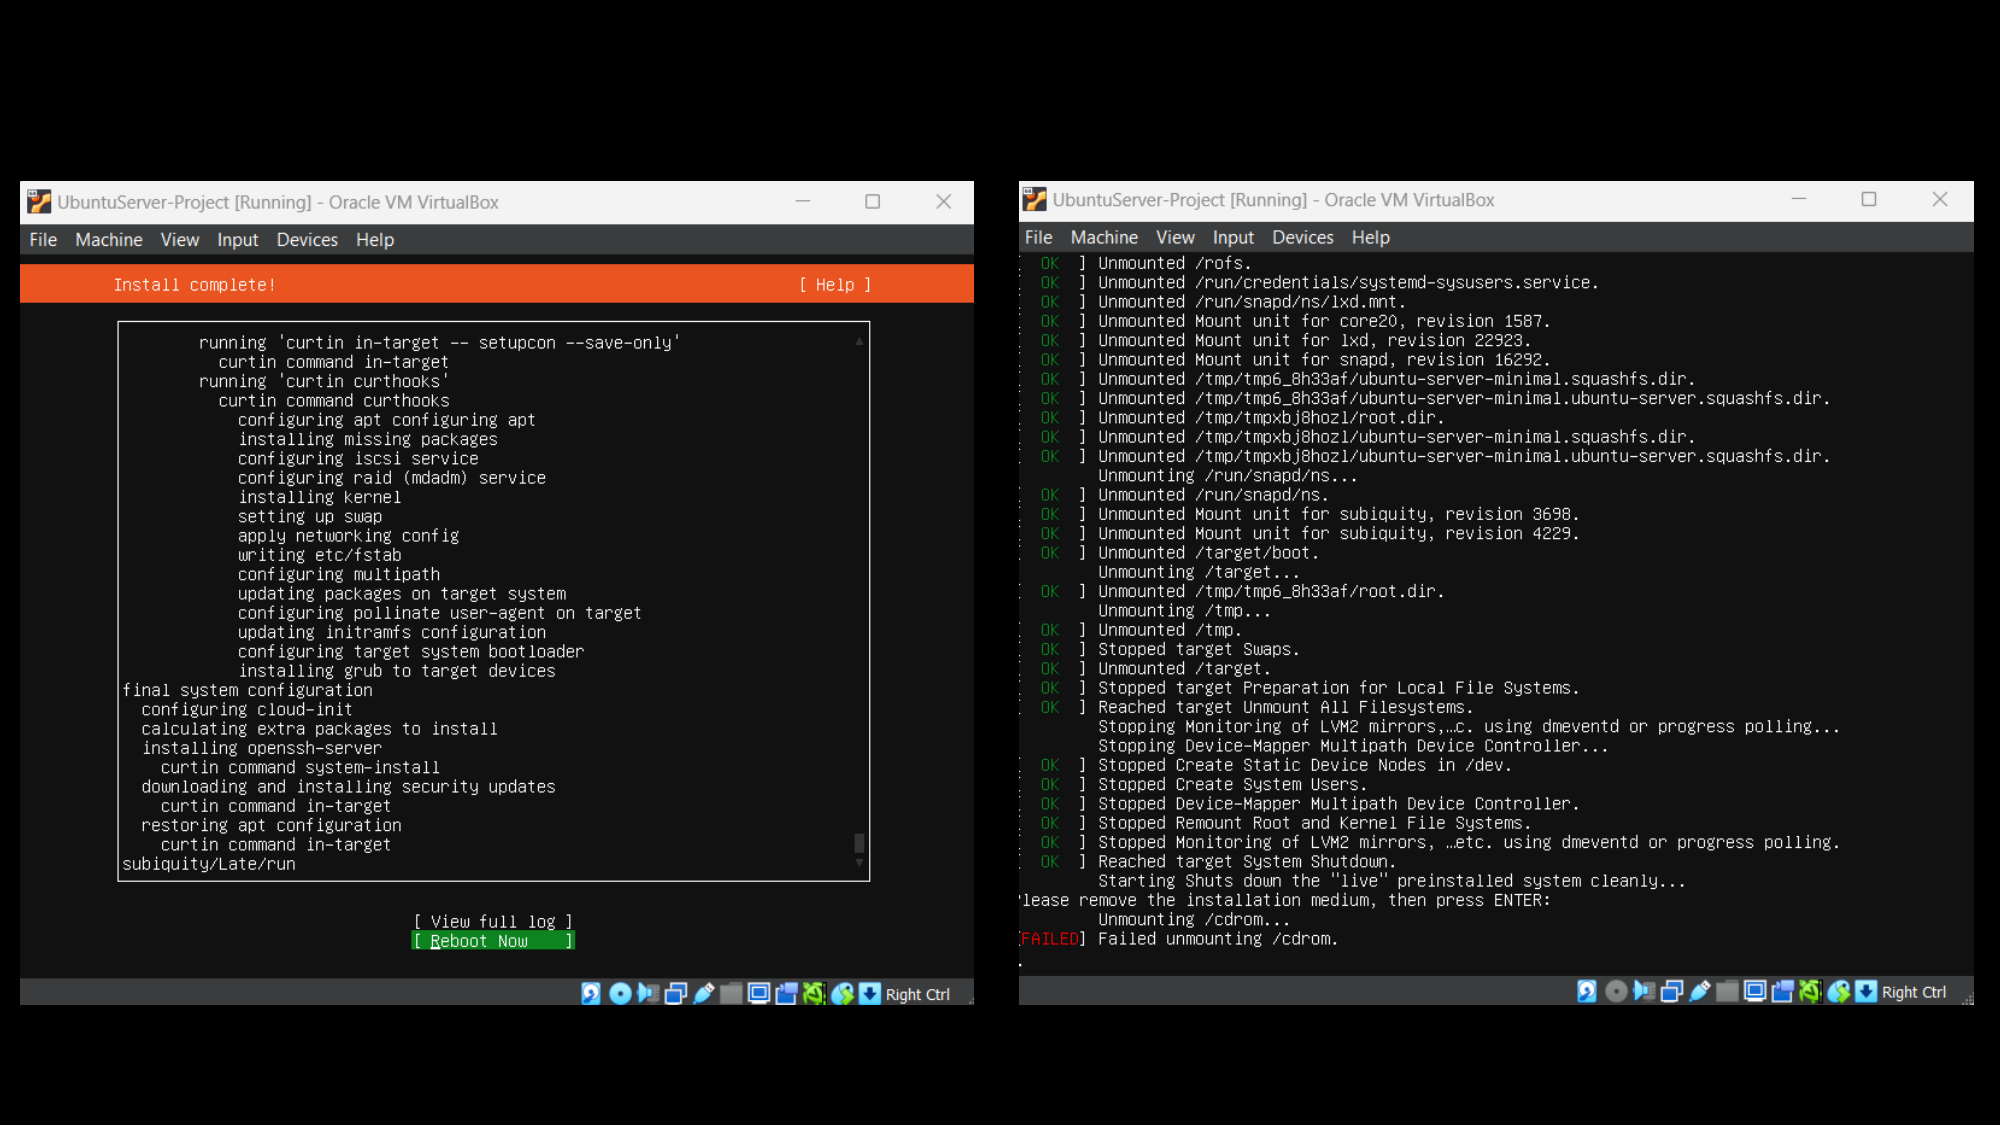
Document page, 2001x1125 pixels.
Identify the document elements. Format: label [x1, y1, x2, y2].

picture [20, 181, 974, 1005]
picture [1019, 181, 1974, 1005]
